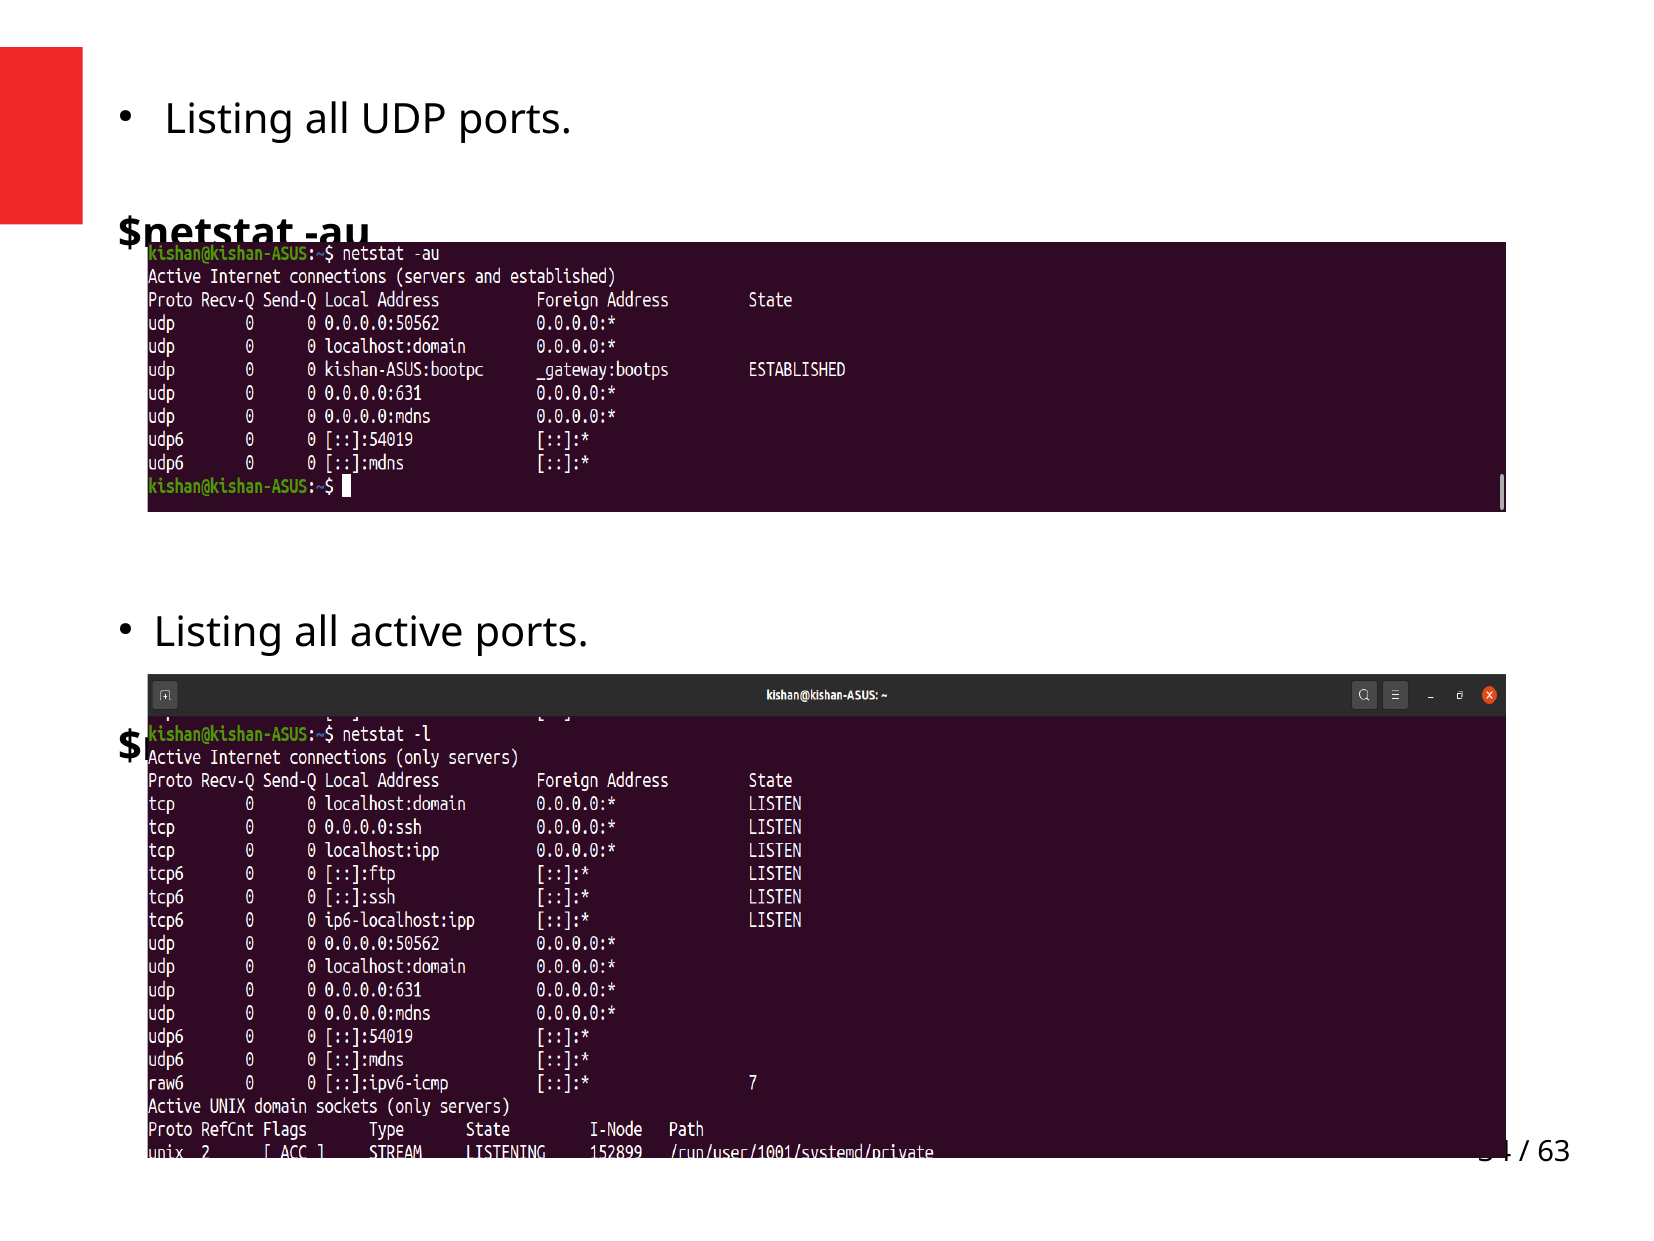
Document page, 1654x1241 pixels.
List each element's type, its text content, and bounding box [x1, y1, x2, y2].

picture [147, 674, 1506, 1158]
picture [147, 242, 1506, 513]
subtitle Listing all UDP ports. $netstat -au Listing all active ports. $netstat -l [118, 88, 1536, 891]
